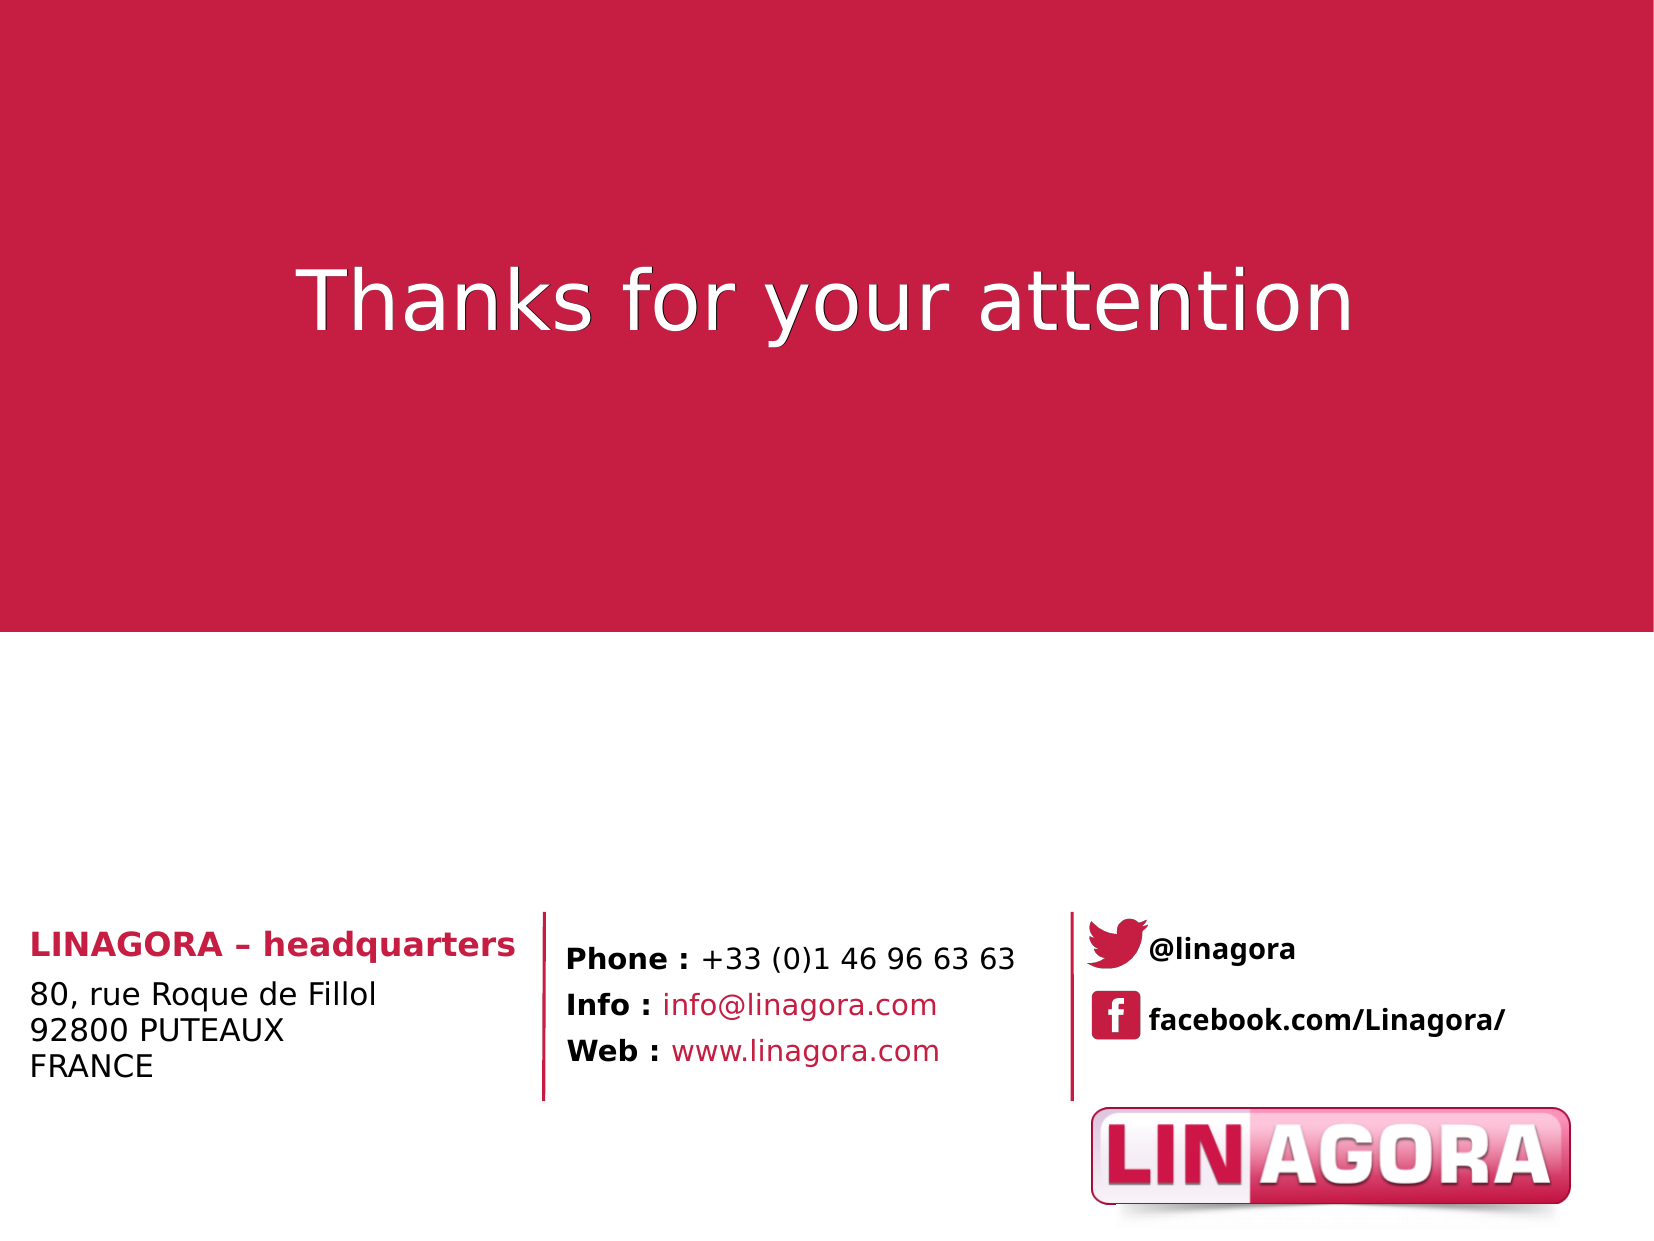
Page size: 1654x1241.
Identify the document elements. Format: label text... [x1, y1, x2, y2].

title Thanks for your attention [82, 35, 1571, 567]
picture [1091, 1107, 1571, 1229]
text_box @linagora [1133, 921, 1418, 986]
text_box LINAGORA – headquarters 80, rue Roque de Fillol 92800 PUTEAUX FRANCE [14, 918, 532, 1095]
text_box facebook.com/Linagora/ [1133, 992, 1654, 1057]
text_box Phone : +33 (0)1 46 96 63 63 Info : info@linagora.com Web : www.linagora.com [531, 933, 1040, 1104]
picture [1087, 913, 1148, 974]
picture [1086, 985, 1146, 1045]
